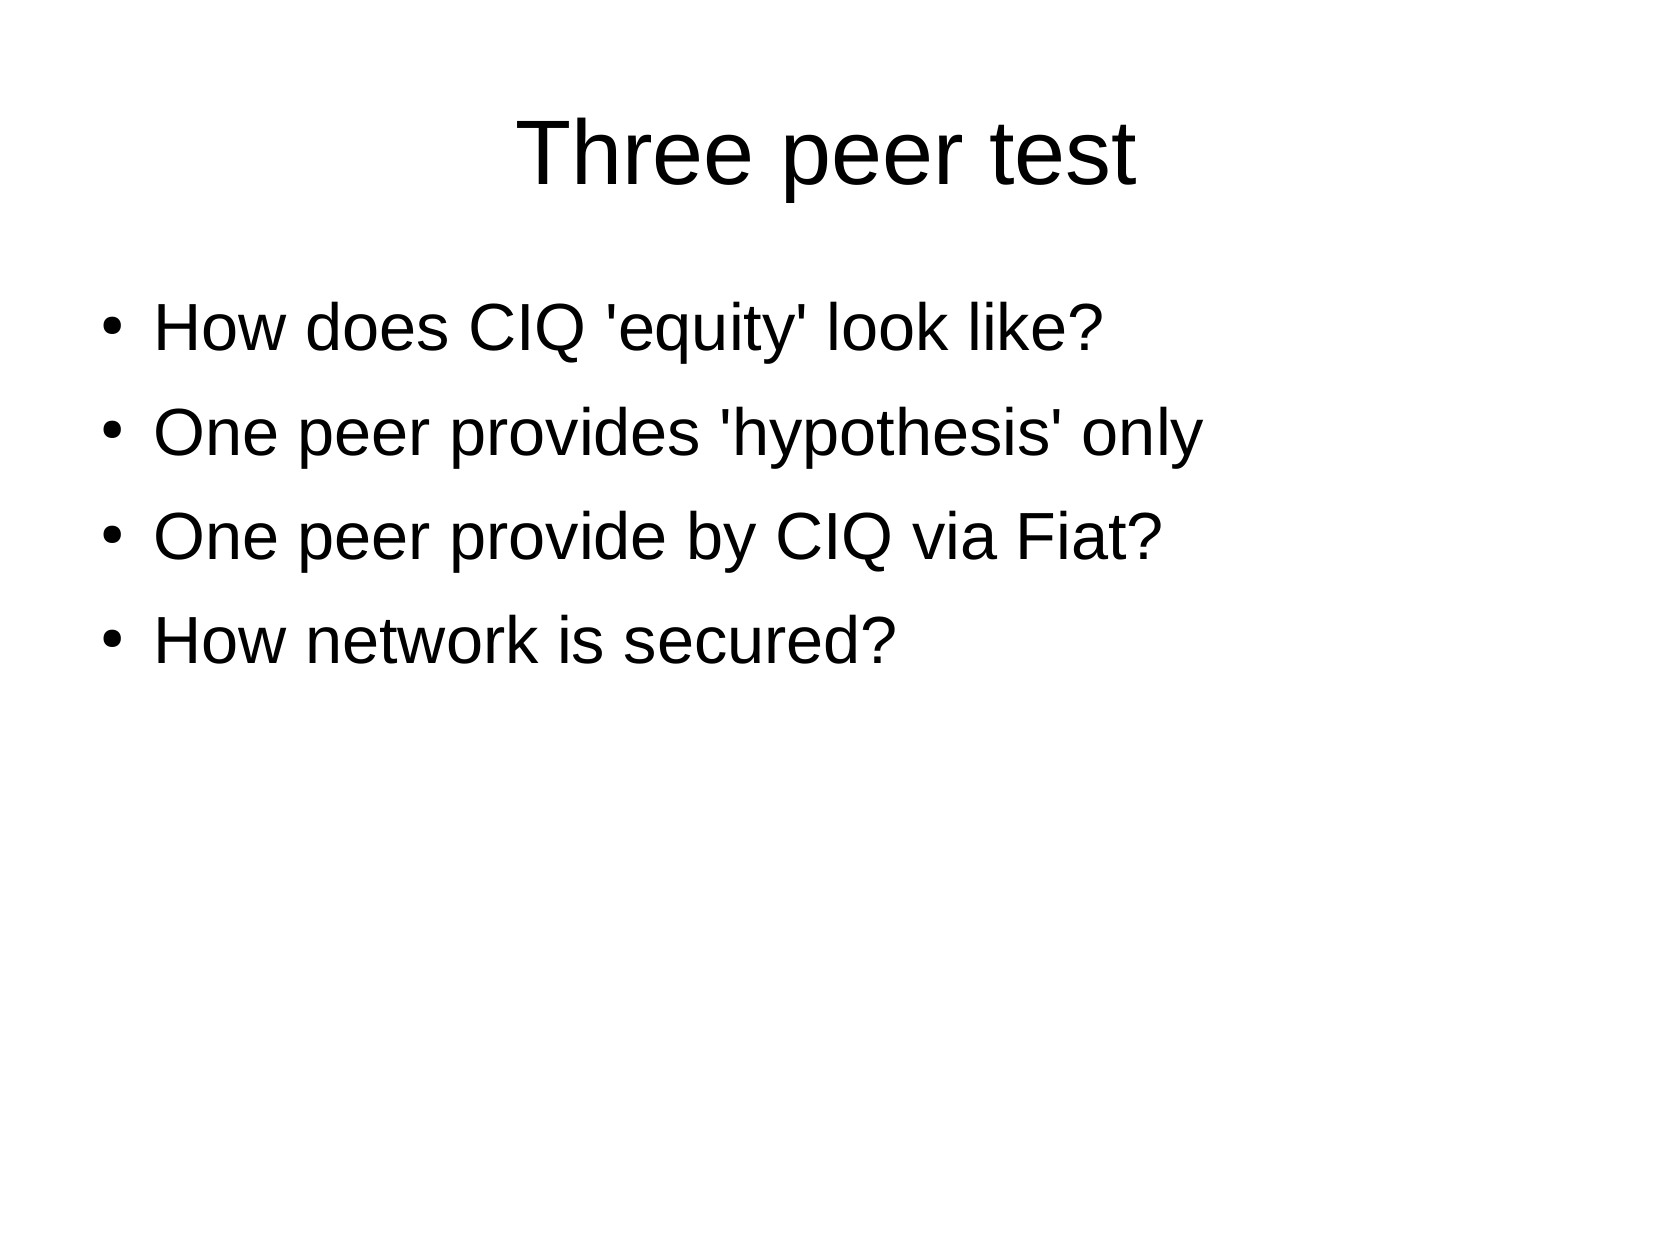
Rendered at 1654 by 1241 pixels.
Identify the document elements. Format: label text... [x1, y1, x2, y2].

title Three peer test [82, 49, 1571, 257]
list How does CIQ 'equity' look like? One peer provides 'hypothesis' only One peer provide by CIQ via Fiat? How network is secured? [82, 290, 1571, 1010]
